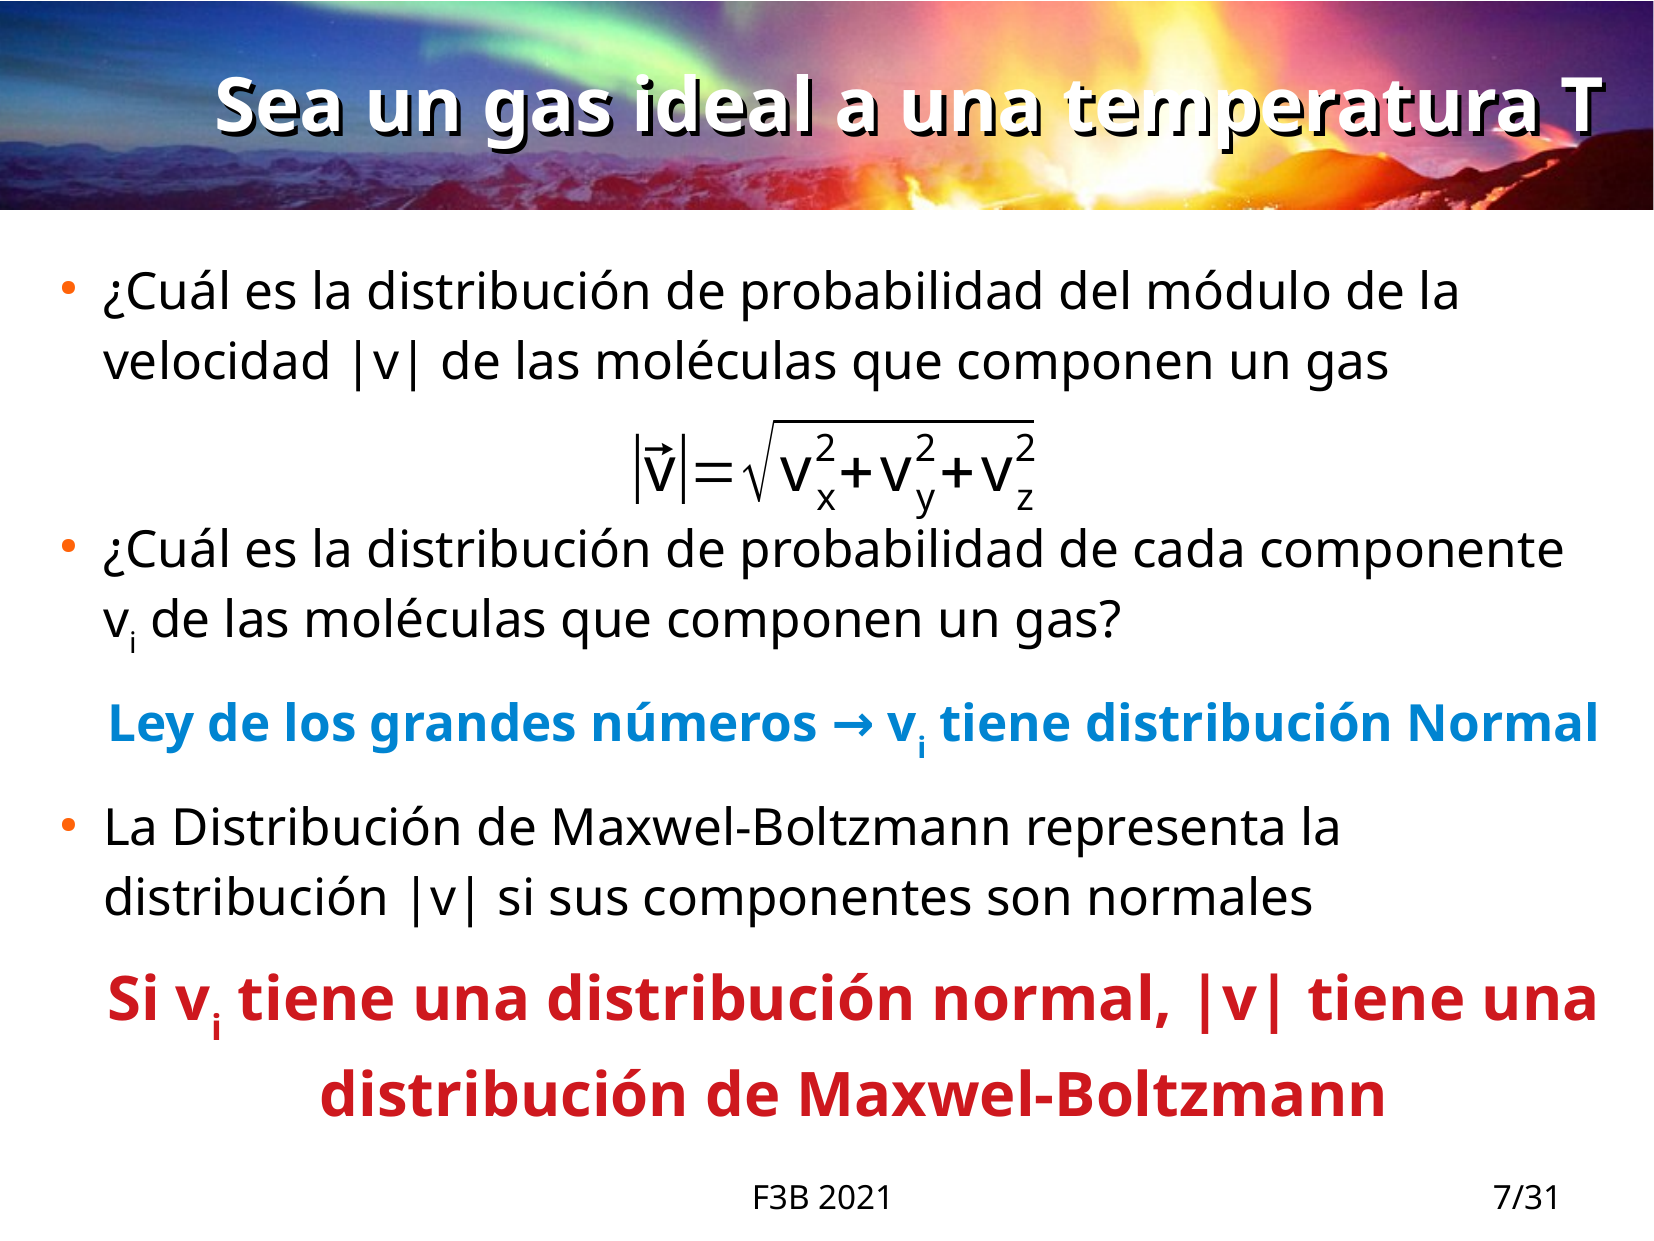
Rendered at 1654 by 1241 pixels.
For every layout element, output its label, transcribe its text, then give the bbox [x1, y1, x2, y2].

picture [0, 1, 1654, 210]
title Sea un gas ideal a una temperatura T [45, 15, 1606, 191]
chart [619, 417, 1041, 519]
list ¿Cuál es la distribución de probabilidad del módulo de la velocidad |v| de las moléculas que componen un gas ¿Cuál es la distribución de probabilidad de cada componente vi de las moléculas que componen un gas? Ley de los grandes números → vi tiene distribución Normal La Distribución de Maxwel-Boltzmann representa la distribución |v| si sus componentes son normales Si vi tiene una distribución normal, |v| tiene una distribución de Maxwel-Boltzmann [45, 255, 1606, 1156]
